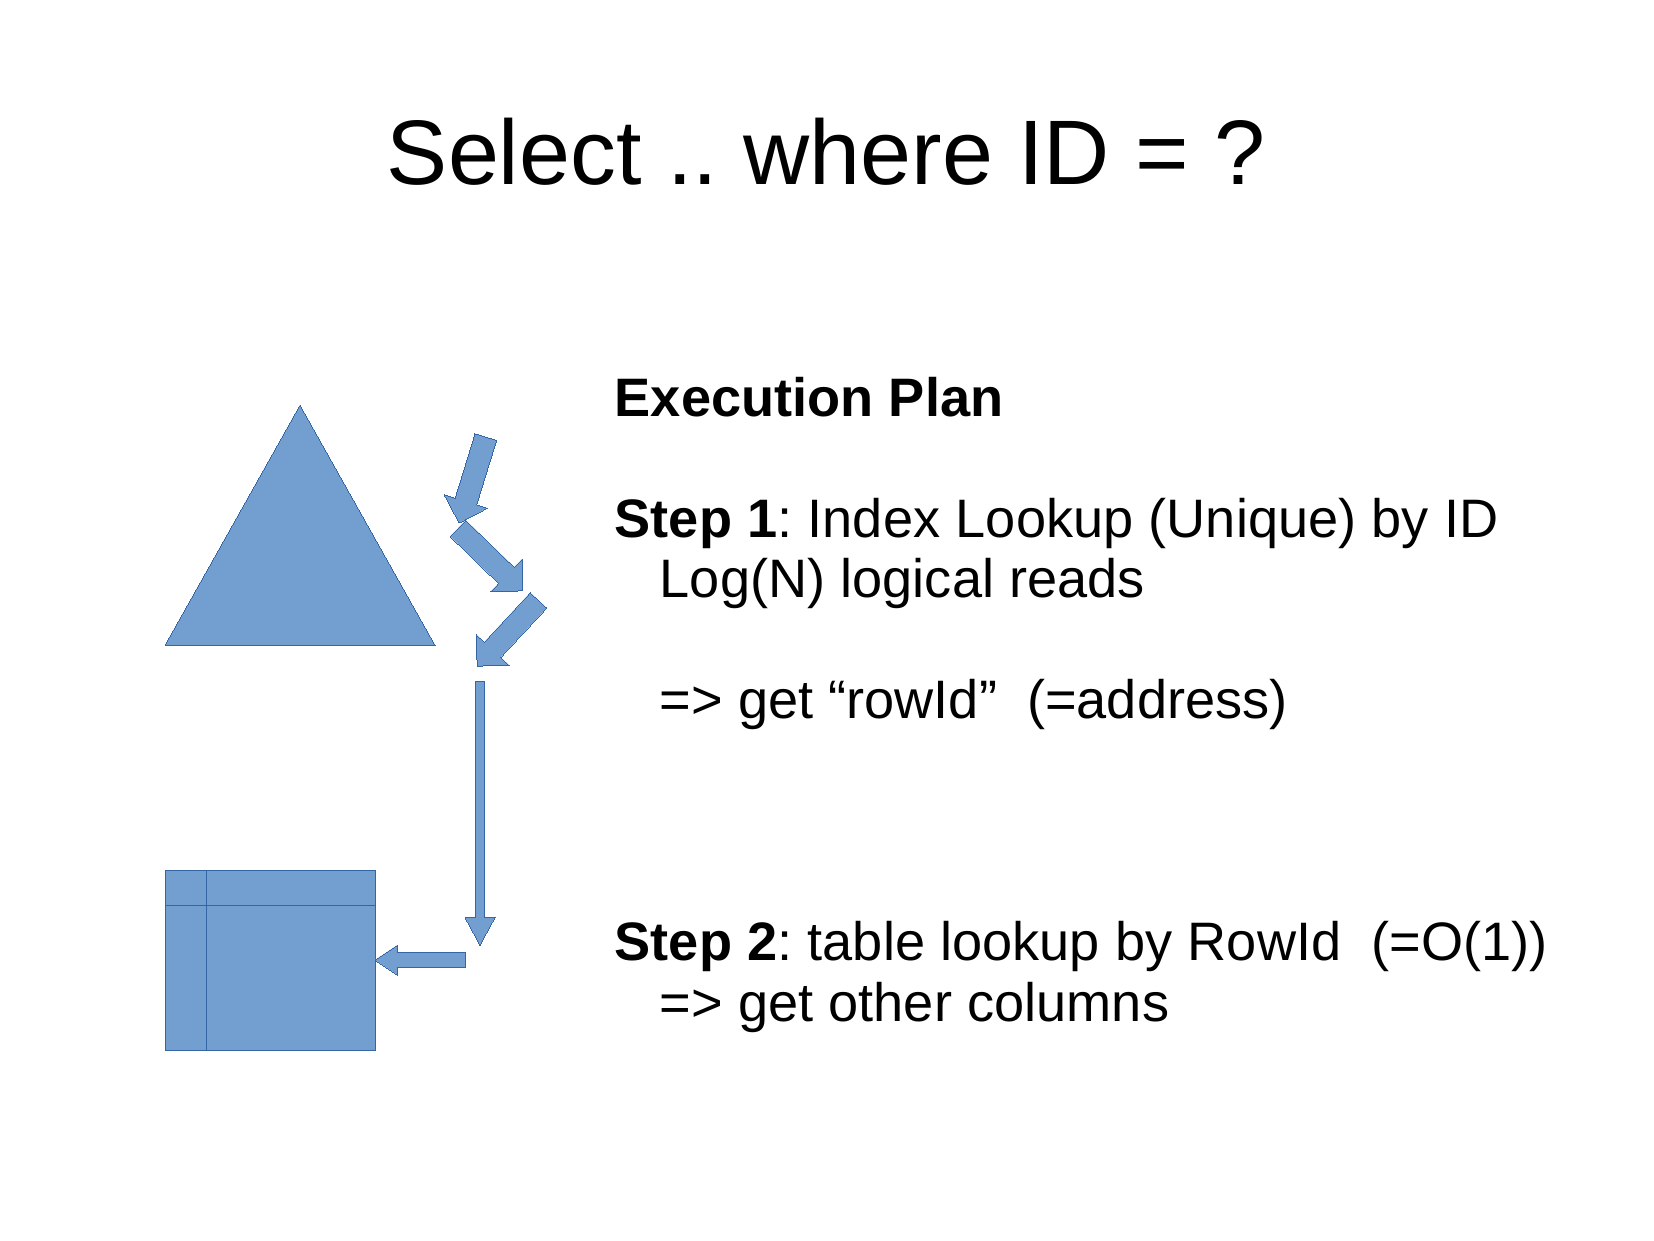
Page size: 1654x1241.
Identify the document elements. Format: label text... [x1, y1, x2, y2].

text_box [444, 433, 523, 592]
title Select .. where ID = ? [82, 49, 1571, 257]
text_box [465, 681, 496, 946]
text_box [165, 870, 466, 1051]
text_box [476, 592, 547, 667]
text_box [165, 405, 436, 646]
text_box Execution Plan Step 1: Index Lookup (Unique) by ID Log(N) logical reads => get “rowId” (=address) Step 2: table lookup by RowId (=O(1)) => get other columns [600, 360, 1563, 1041]
